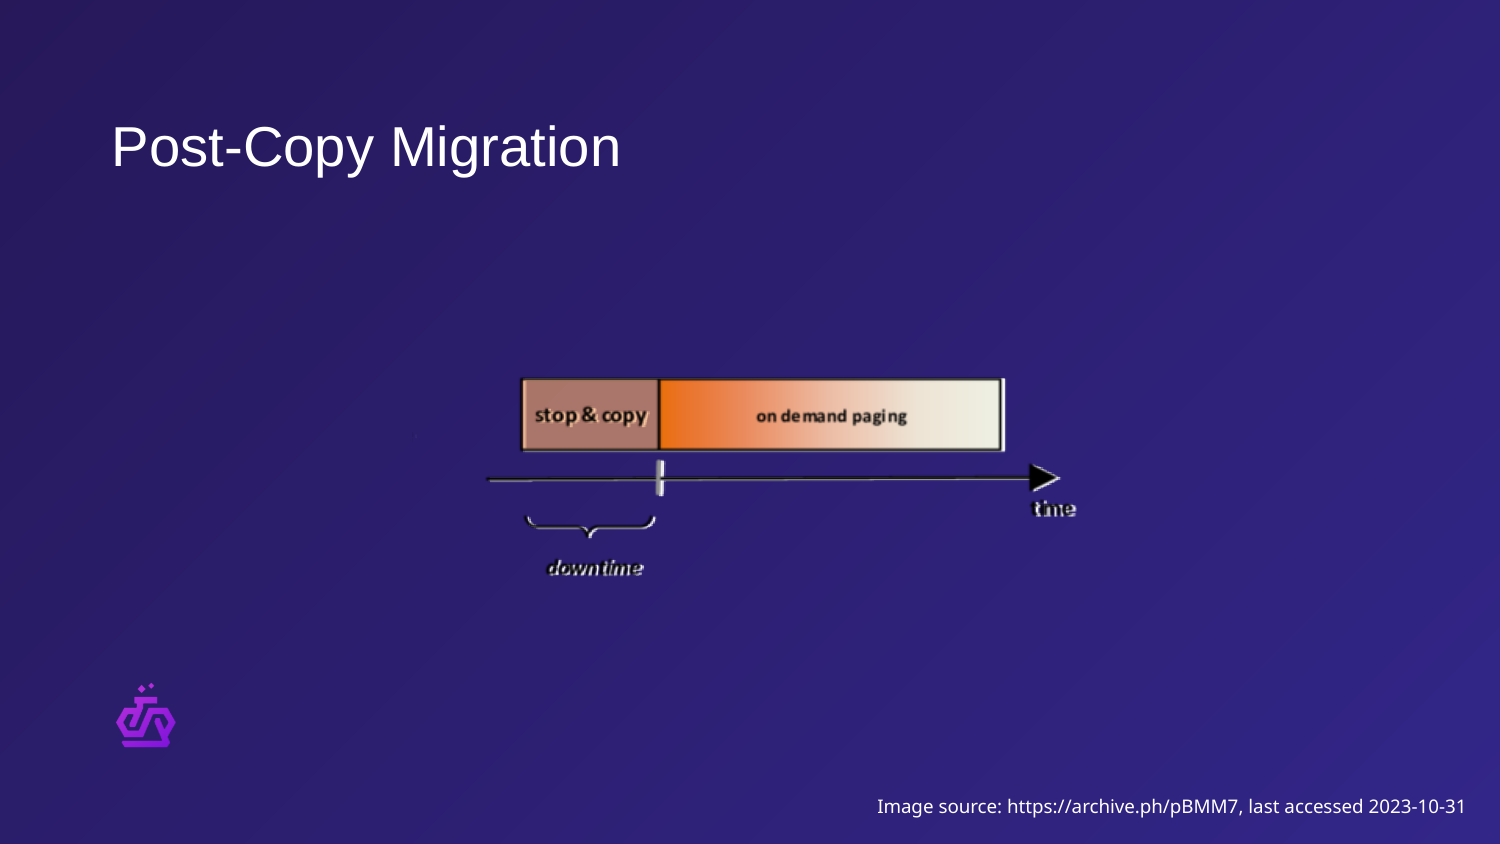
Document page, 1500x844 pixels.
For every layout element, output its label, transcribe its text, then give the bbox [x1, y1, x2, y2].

text_box Image source: https://archive.ph/pBMM7, last accessed 2023-10-31 [240, 753, 1481, 844]
picture [96, 661, 188, 773]
picture [412, 369, 1088, 594]
text_box Post-Copy Migration [96, 77, 1419, 210]
